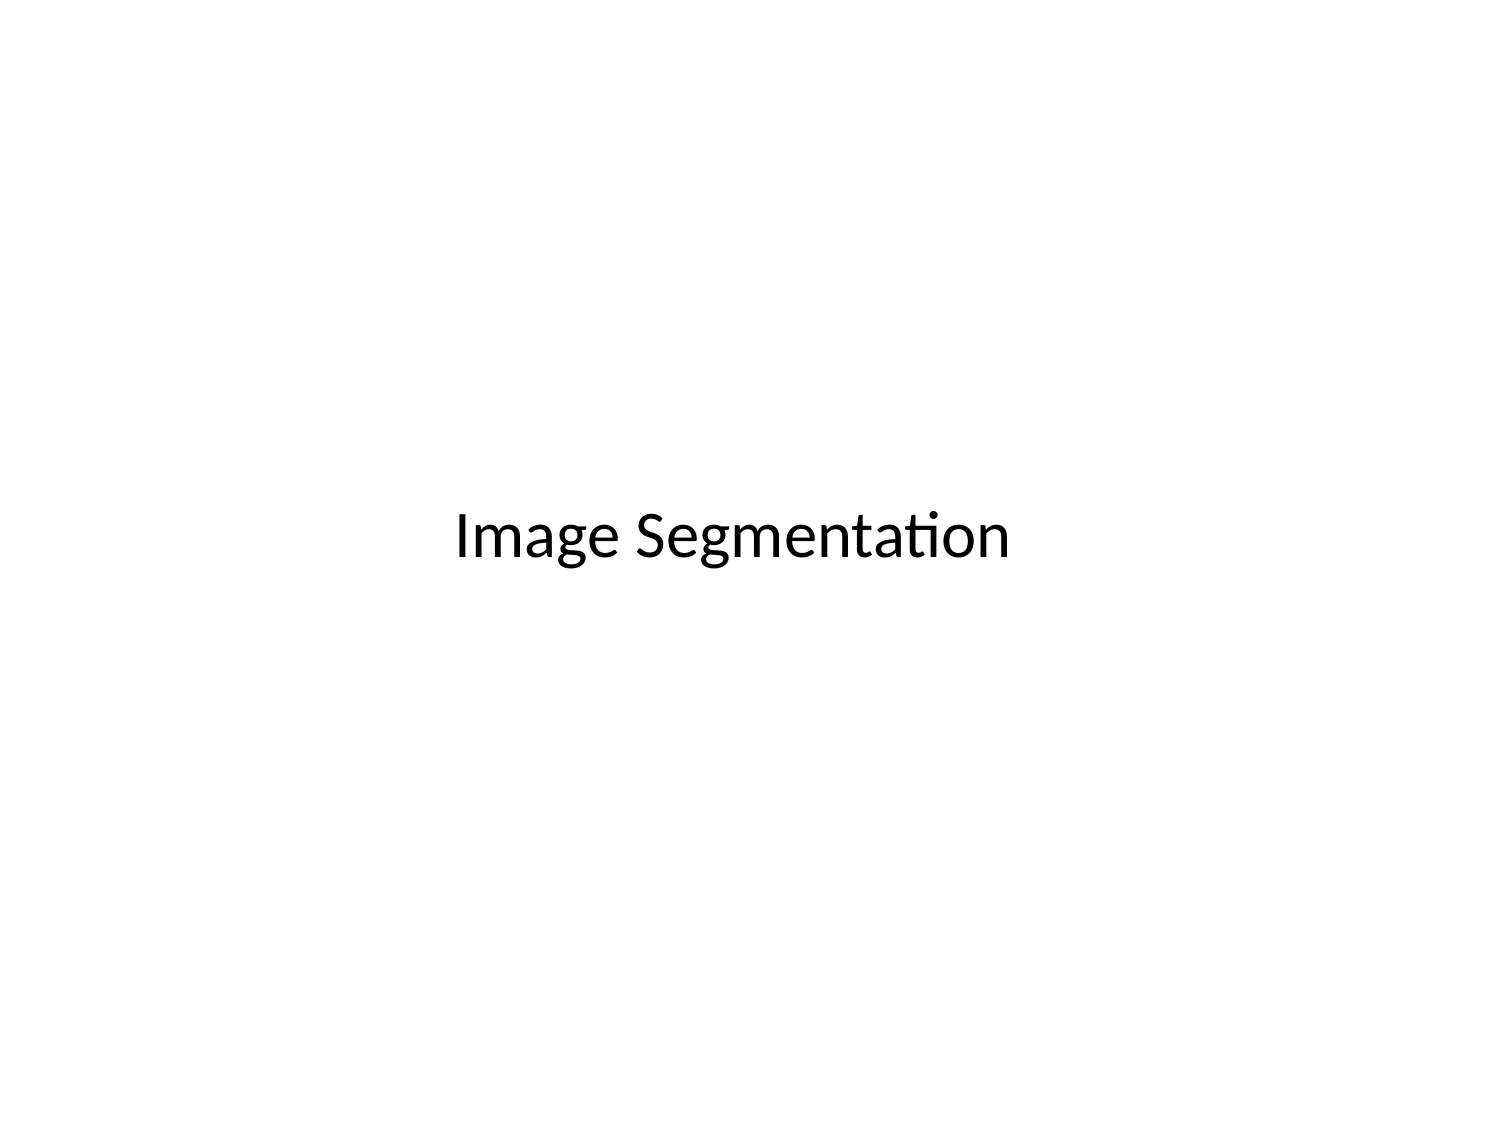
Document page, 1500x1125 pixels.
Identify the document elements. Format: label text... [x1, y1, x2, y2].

text_box Image Segmentation [58, 467, 1409, 595]
